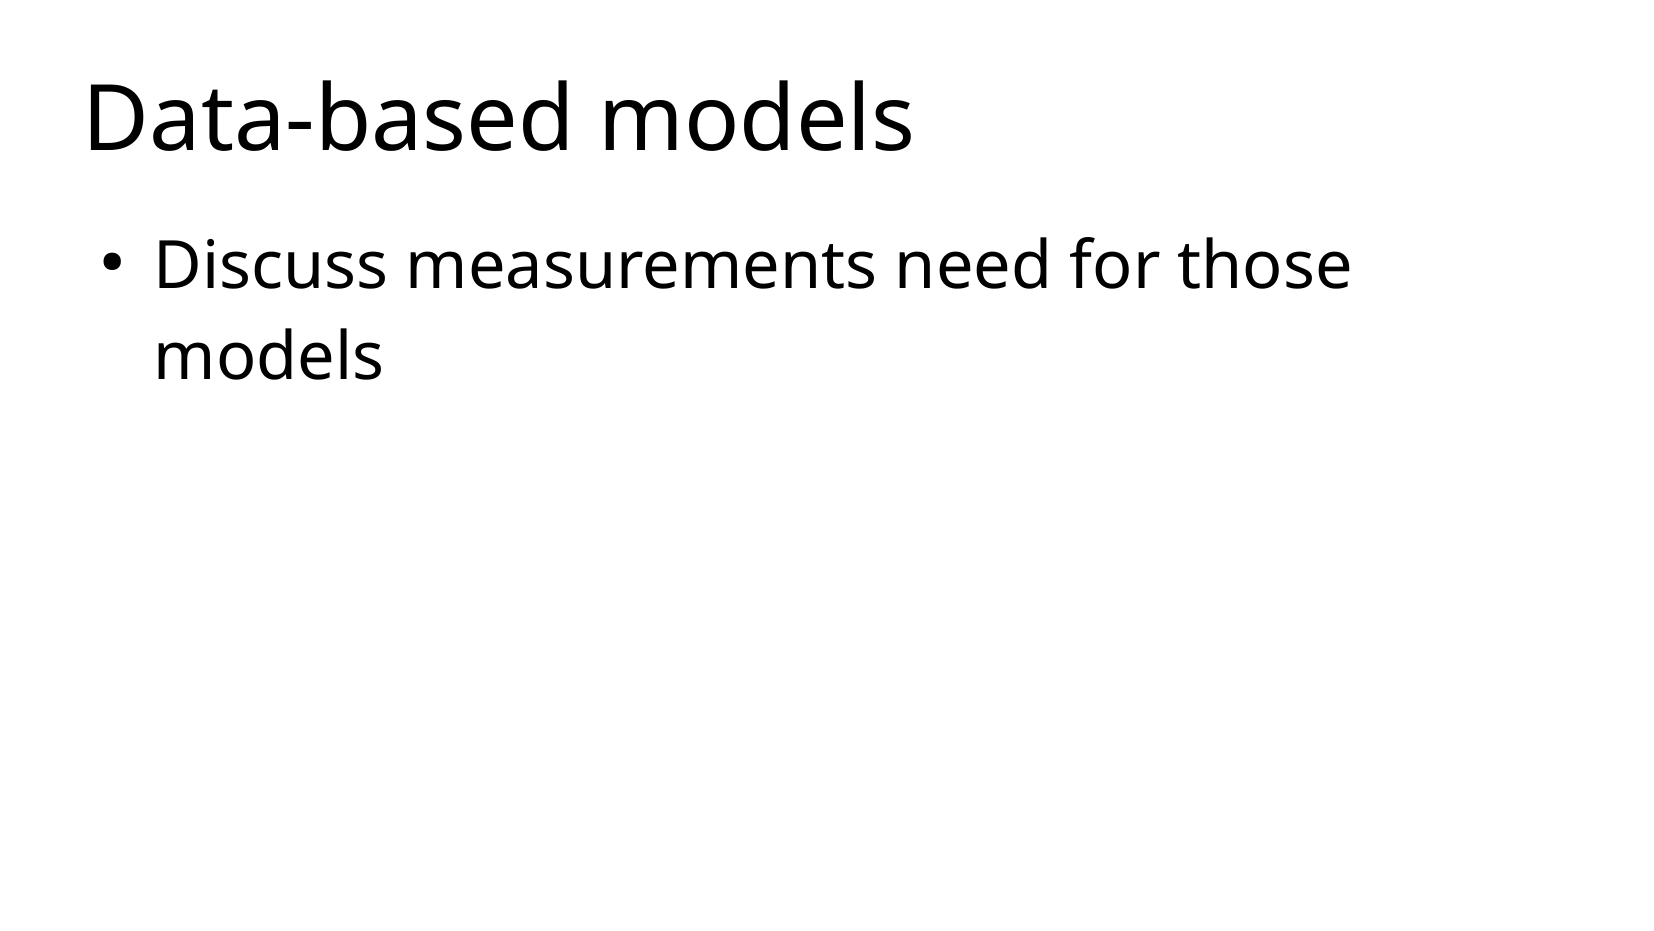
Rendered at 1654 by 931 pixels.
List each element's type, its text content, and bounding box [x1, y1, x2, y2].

list Discuss measurements need for those models [82, 217, 1571, 758]
title Data-based models [82, 37, 1571, 193]
